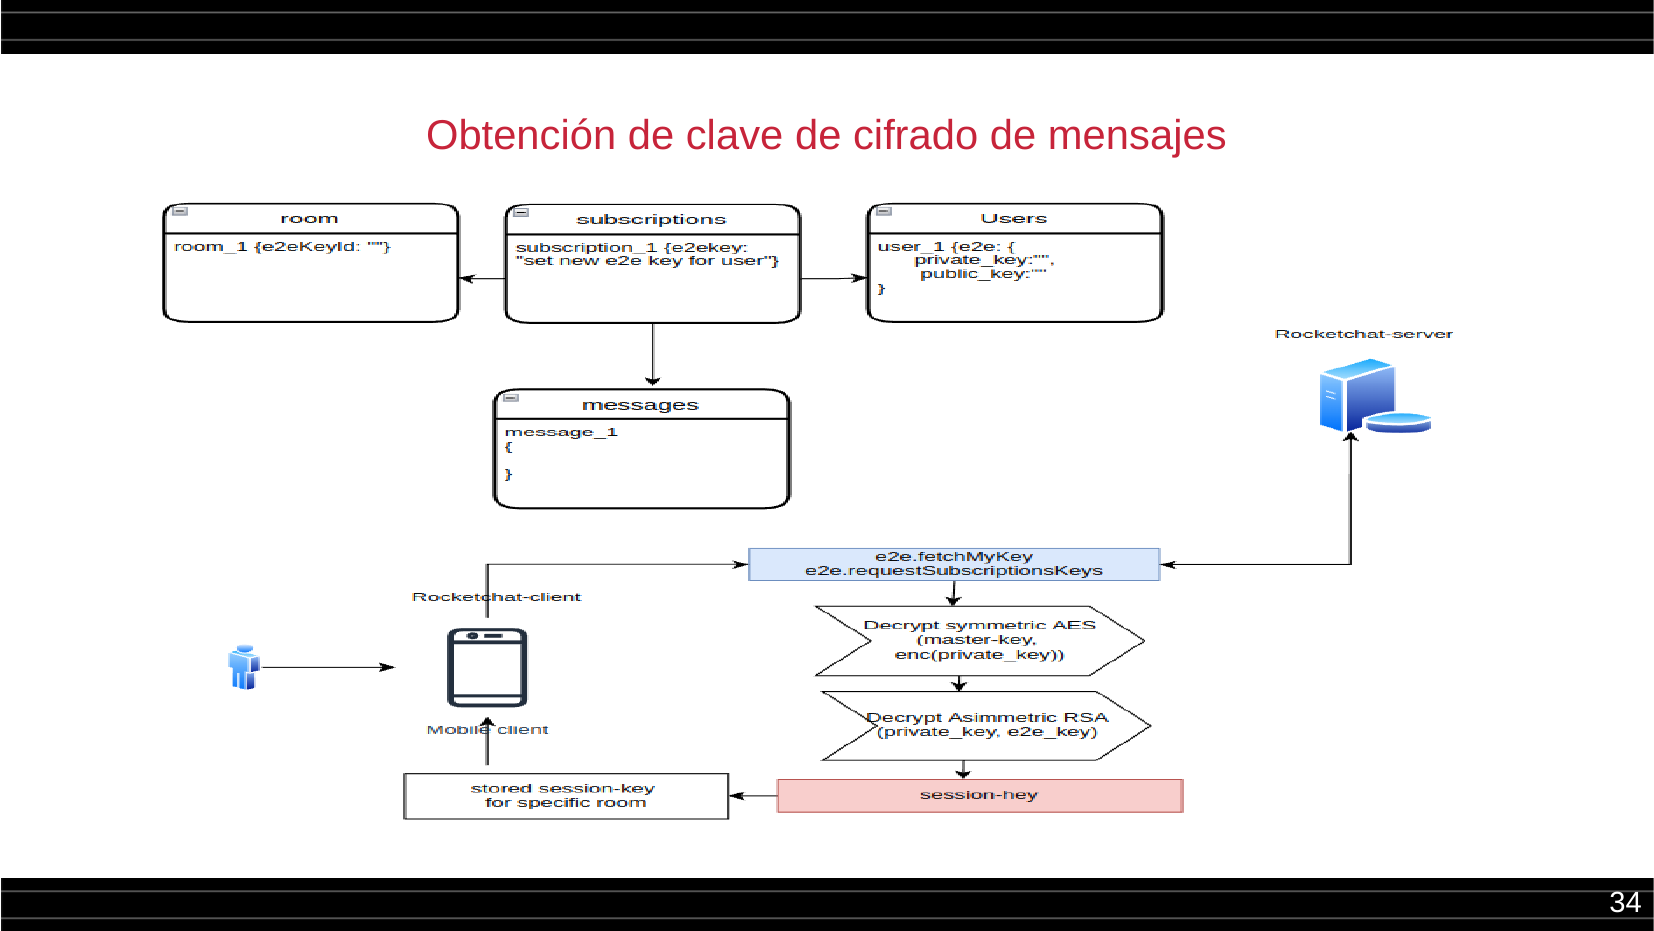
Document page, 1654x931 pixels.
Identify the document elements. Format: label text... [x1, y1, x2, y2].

picture [106, 188, 1524, 875]
picture [1, 878, 1654, 931]
title Obtención de clave de cifrado de mensajes [82, 92, 1571, 178]
picture [1, 0, 1654, 54]
